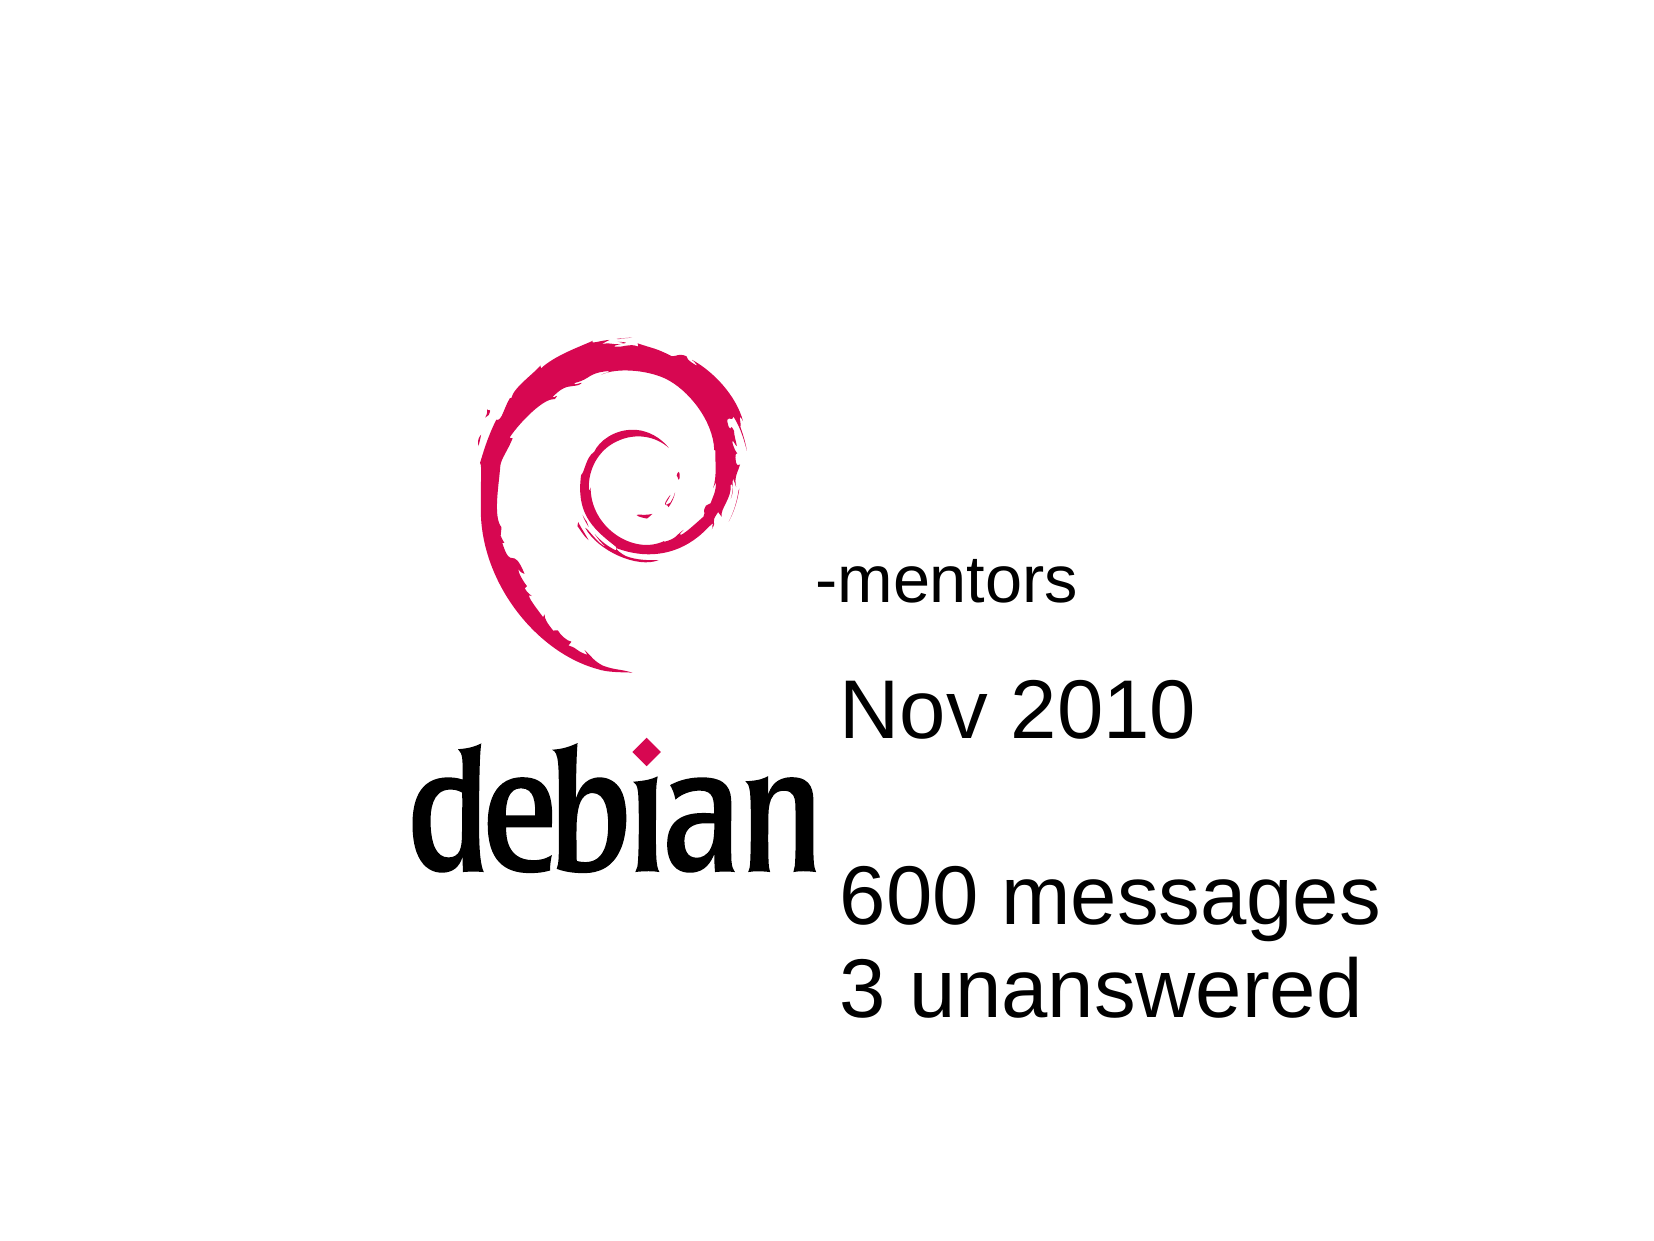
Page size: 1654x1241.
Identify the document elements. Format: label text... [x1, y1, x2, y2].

picture [412, 337, 817, 874]
text_box Nov 2010 600 messages 3 unanswered [825, 655, 1654, 1163]
subtitle -mentors [82, 49, 1571, 1109]
